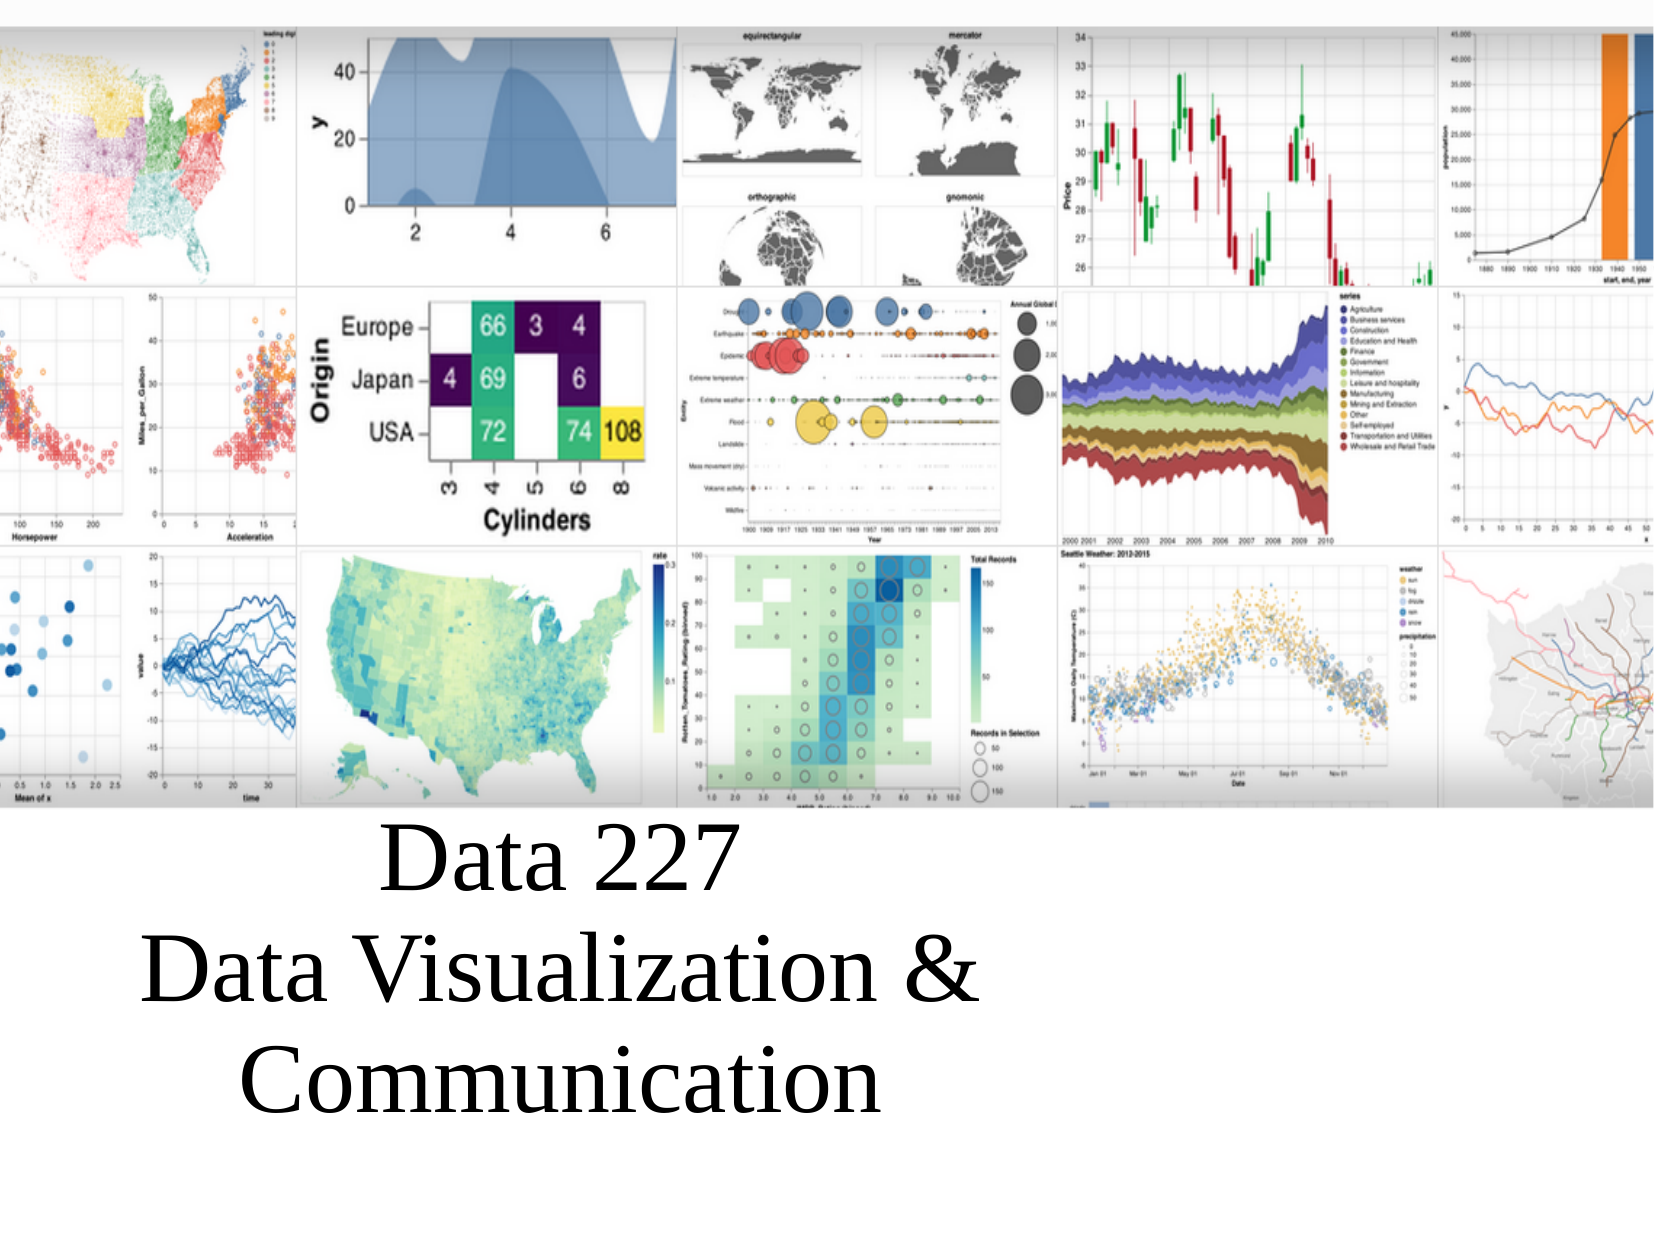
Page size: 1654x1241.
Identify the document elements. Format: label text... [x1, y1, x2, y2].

picture [0, 0, 1654, 576]
text_box [585, 567, 1654, 1241]
text_box Data 227 Data Visualization & Communication [0, 576, 585, 1241]
